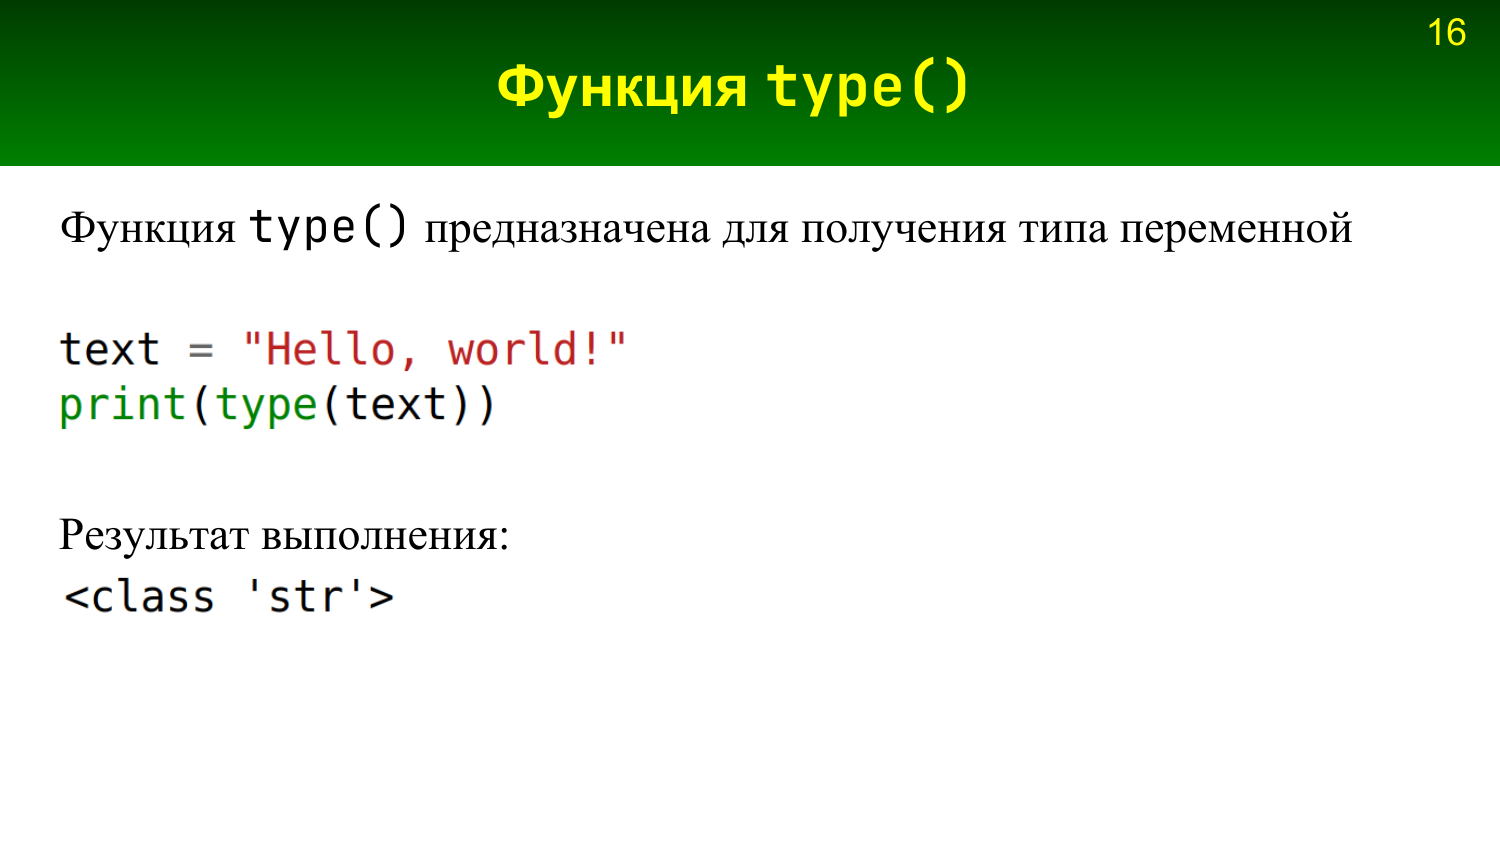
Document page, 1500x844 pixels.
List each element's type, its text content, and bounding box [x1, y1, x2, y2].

picture [35, 312, 638, 440]
text_box Результат выполнения: [59, 496, 569, 571]
picture [41, 566, 408, 631]
title Функция type() [47, 11, 1426, 154]
text_box Функция type() предназначена для получения типа переменной [60, 188, 1489, 264]
